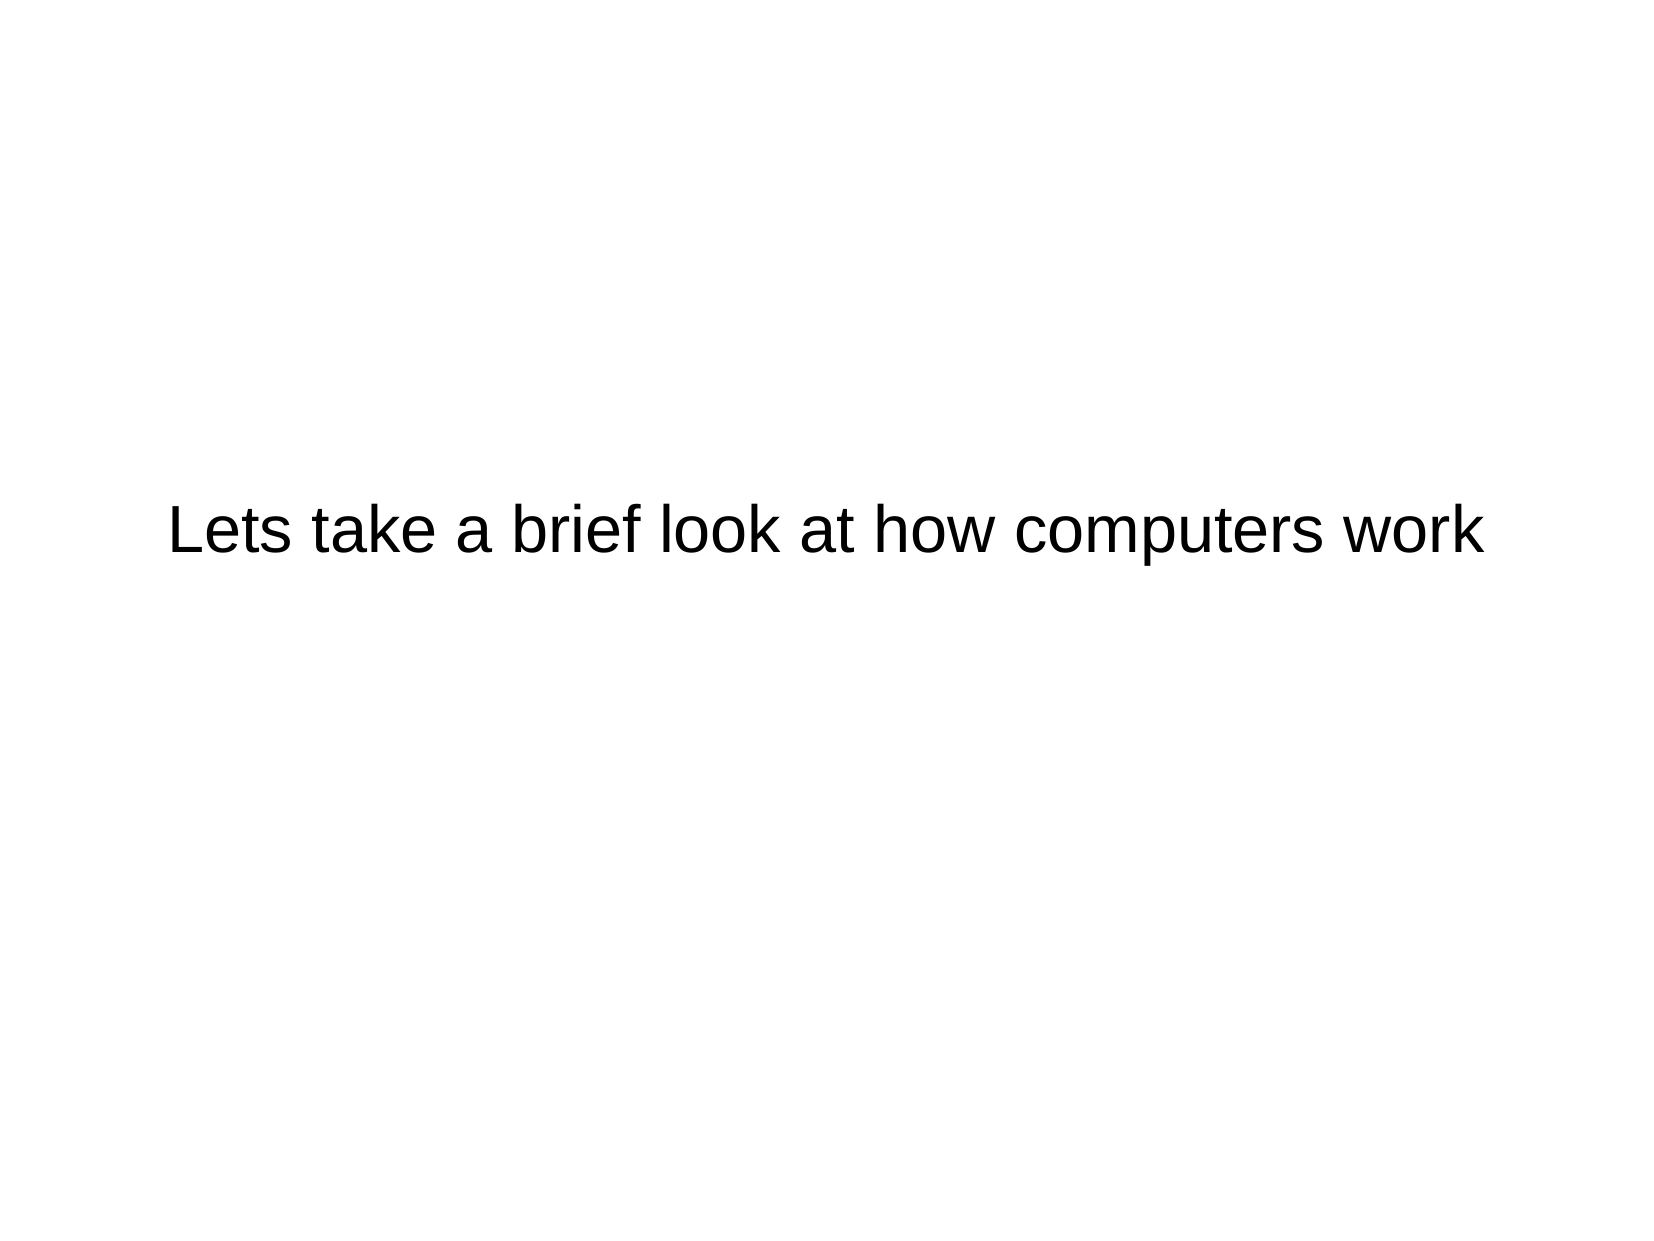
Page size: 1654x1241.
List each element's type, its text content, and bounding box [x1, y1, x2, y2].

subtitle Lets take a brief look at how computers work [82, 49, 1571, 1010]
